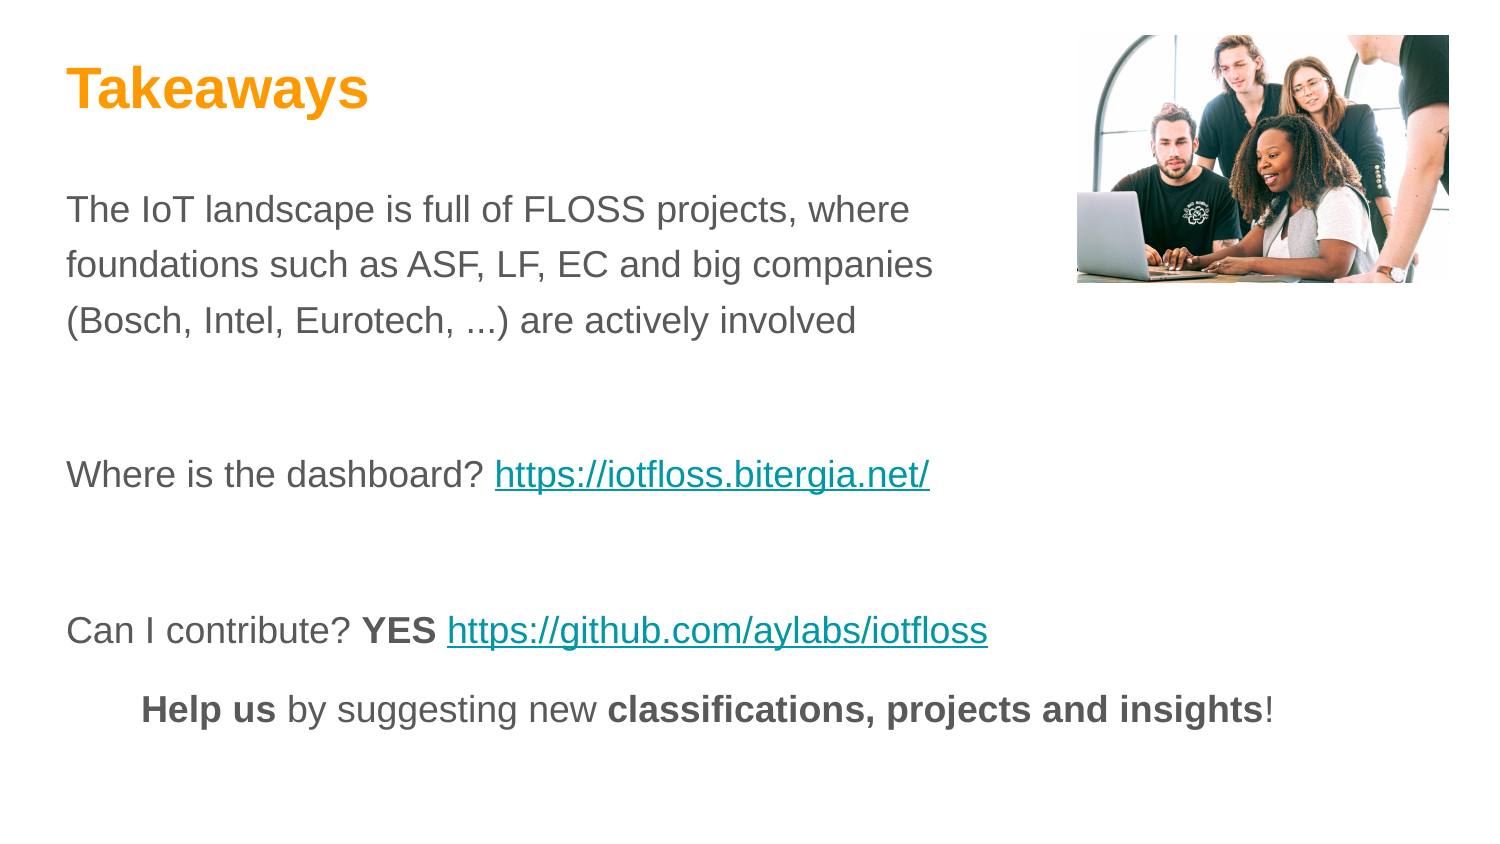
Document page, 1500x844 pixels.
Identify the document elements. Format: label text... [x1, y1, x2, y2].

picture [1077, 35, 1449, 283]
title Takeaways [51, 35, 1077, 130]
list The IoT landscape is full of FLOSS projects, where foundations such as ASF, LF, EC and big companies (Bosch, Intel, Eurotech, ...) are actively involved Where is the dashboard? https://iotfloss.bitergia.net/ Can I contribute? YES https://github.com/aylabs/iotfloss Help us by suggesting new classifications, projects and insights! [51, 189, 1338, 750]
